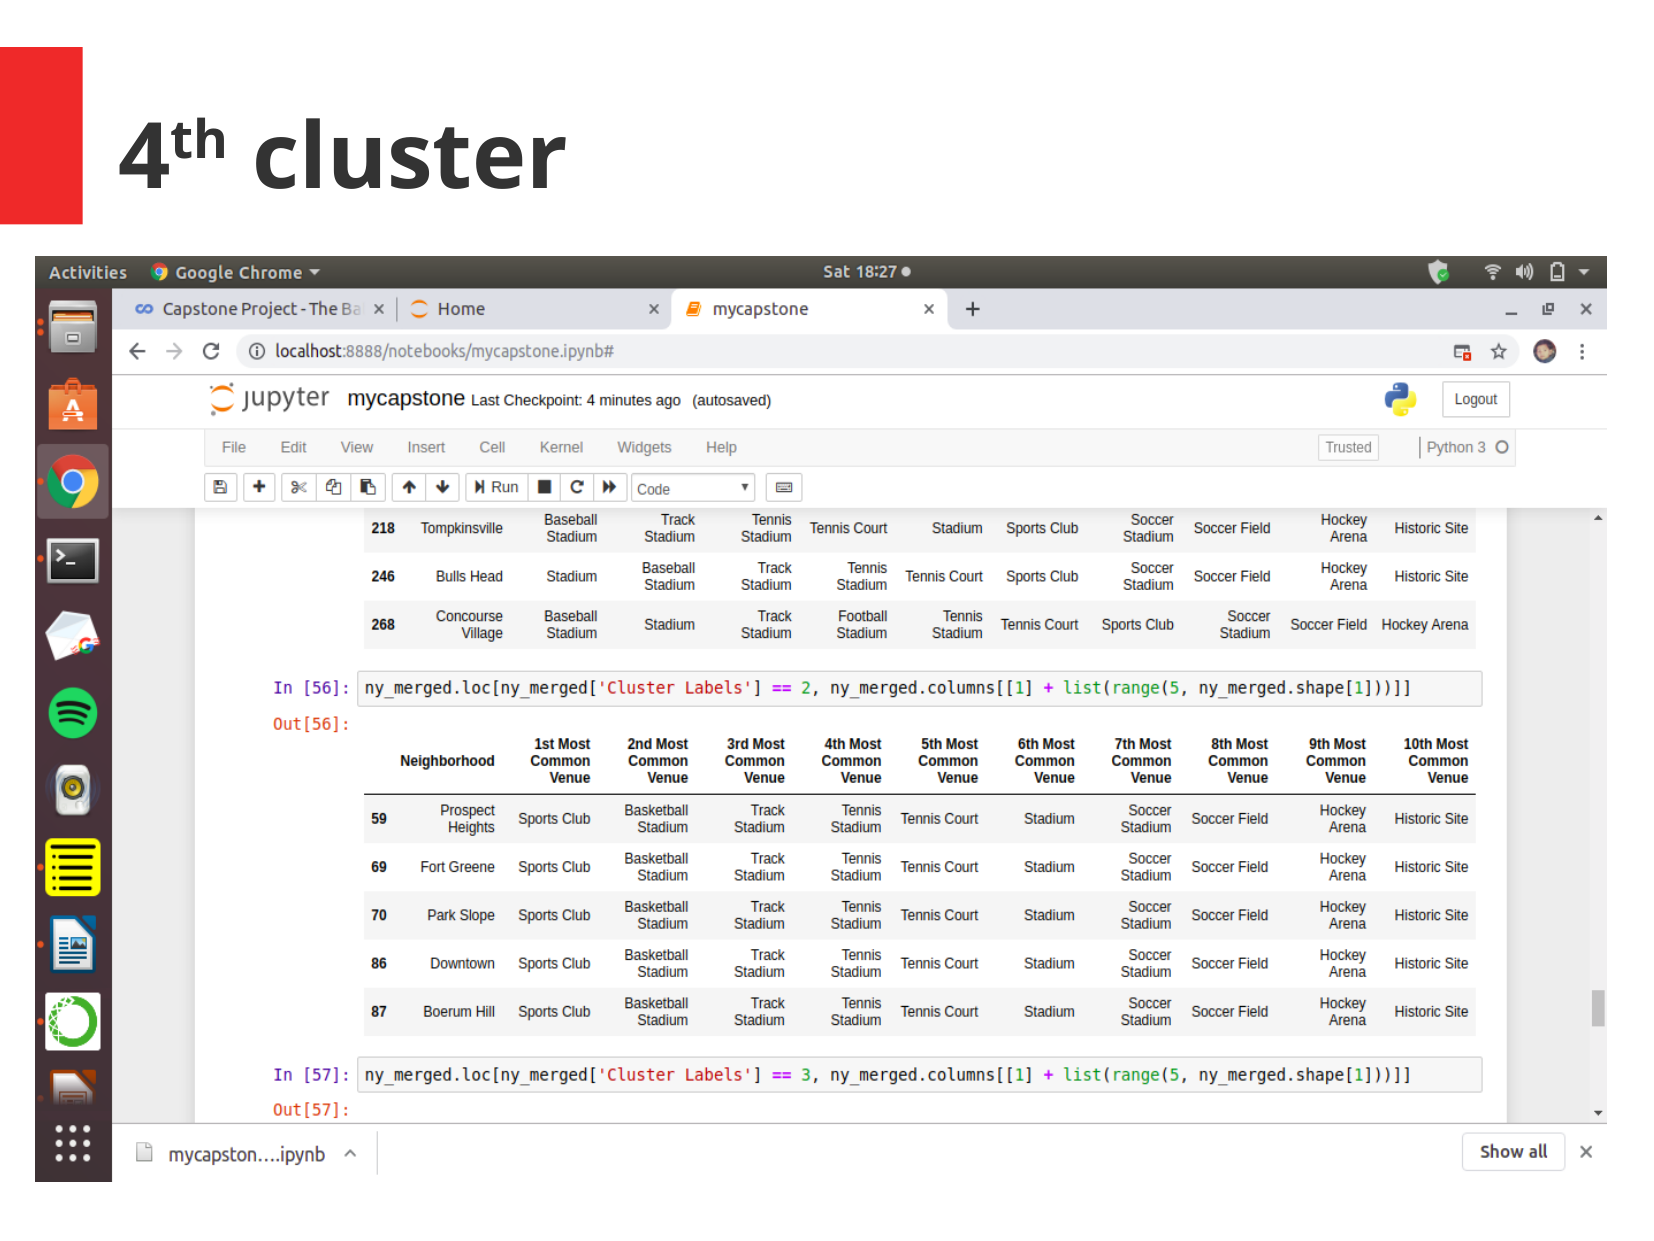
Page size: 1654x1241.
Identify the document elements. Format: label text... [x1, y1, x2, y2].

title 4th cluster [118, 49, 1571, 256]
picture [35, 256, 1607, 1182]
